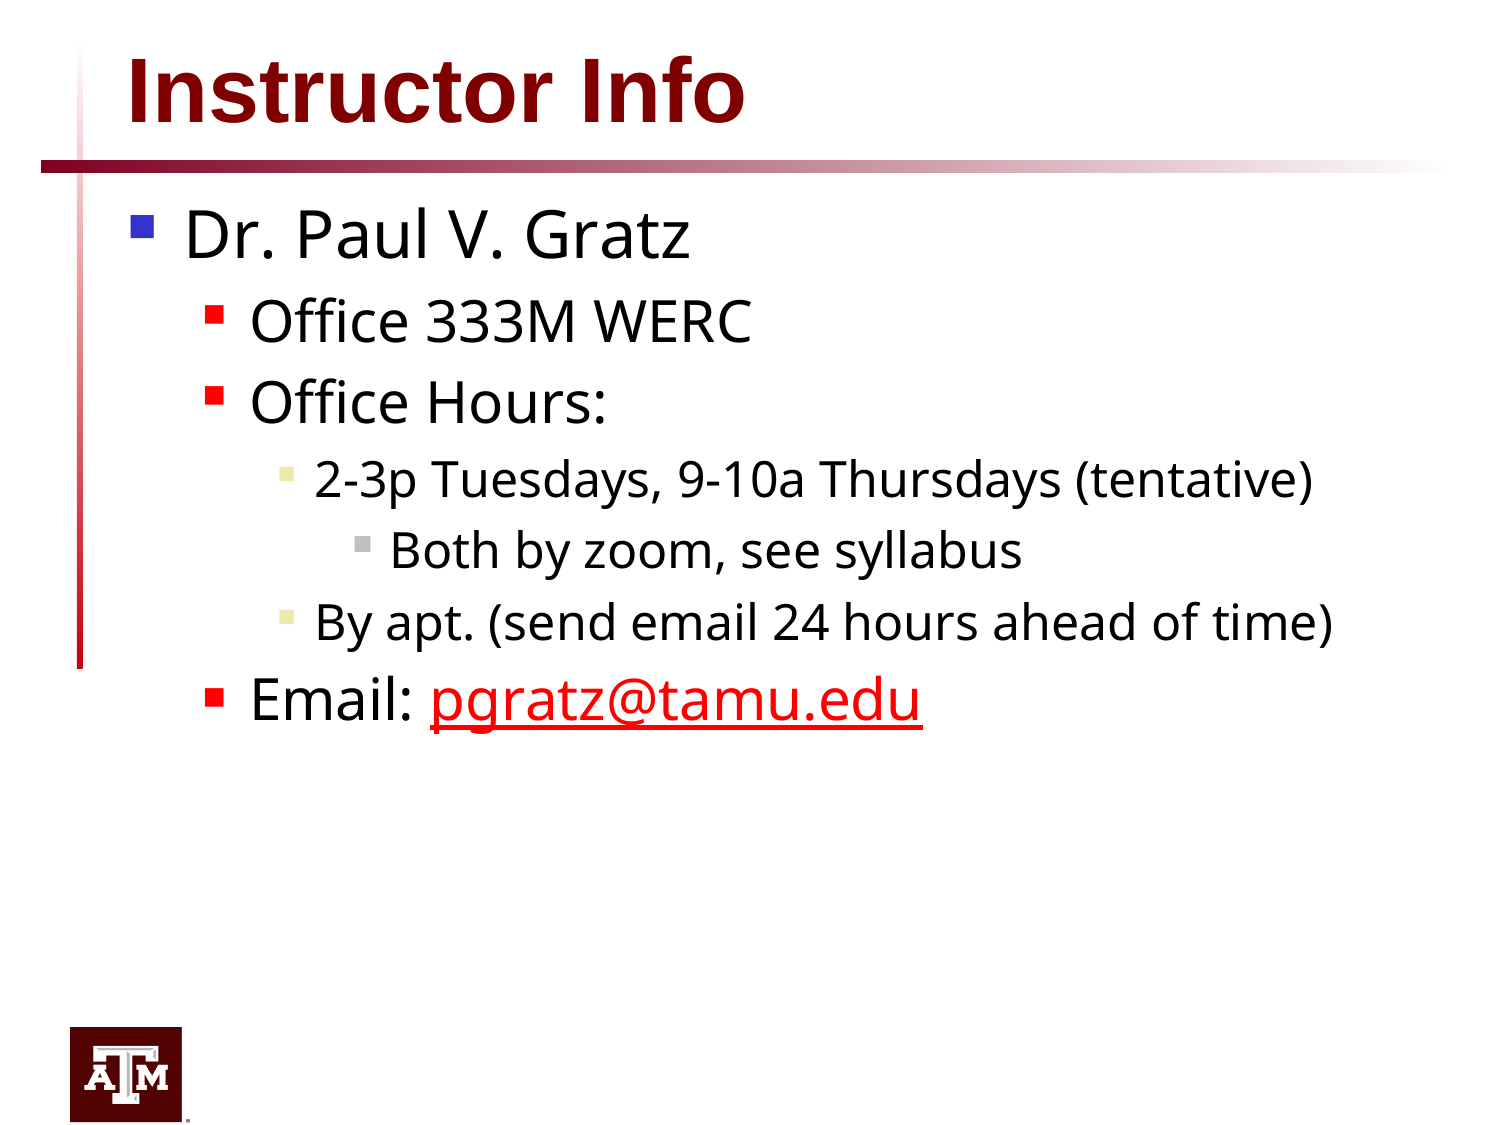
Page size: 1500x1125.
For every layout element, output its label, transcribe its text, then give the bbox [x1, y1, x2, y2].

list Dr. Paul V. Gratz Office 333M WERC Office Hours: 2-3p Tuesdays, 9-10a Thursdays (tentative) Both by zoom, see syllabus By apt. (send email 24 hours ahead of time) Email: pgratz@tamu.edu [112, 184, 1469, 1021]
title Instructor Info [112, 15, 1468, 149]
picture [60, 1023, 196, 1125]
